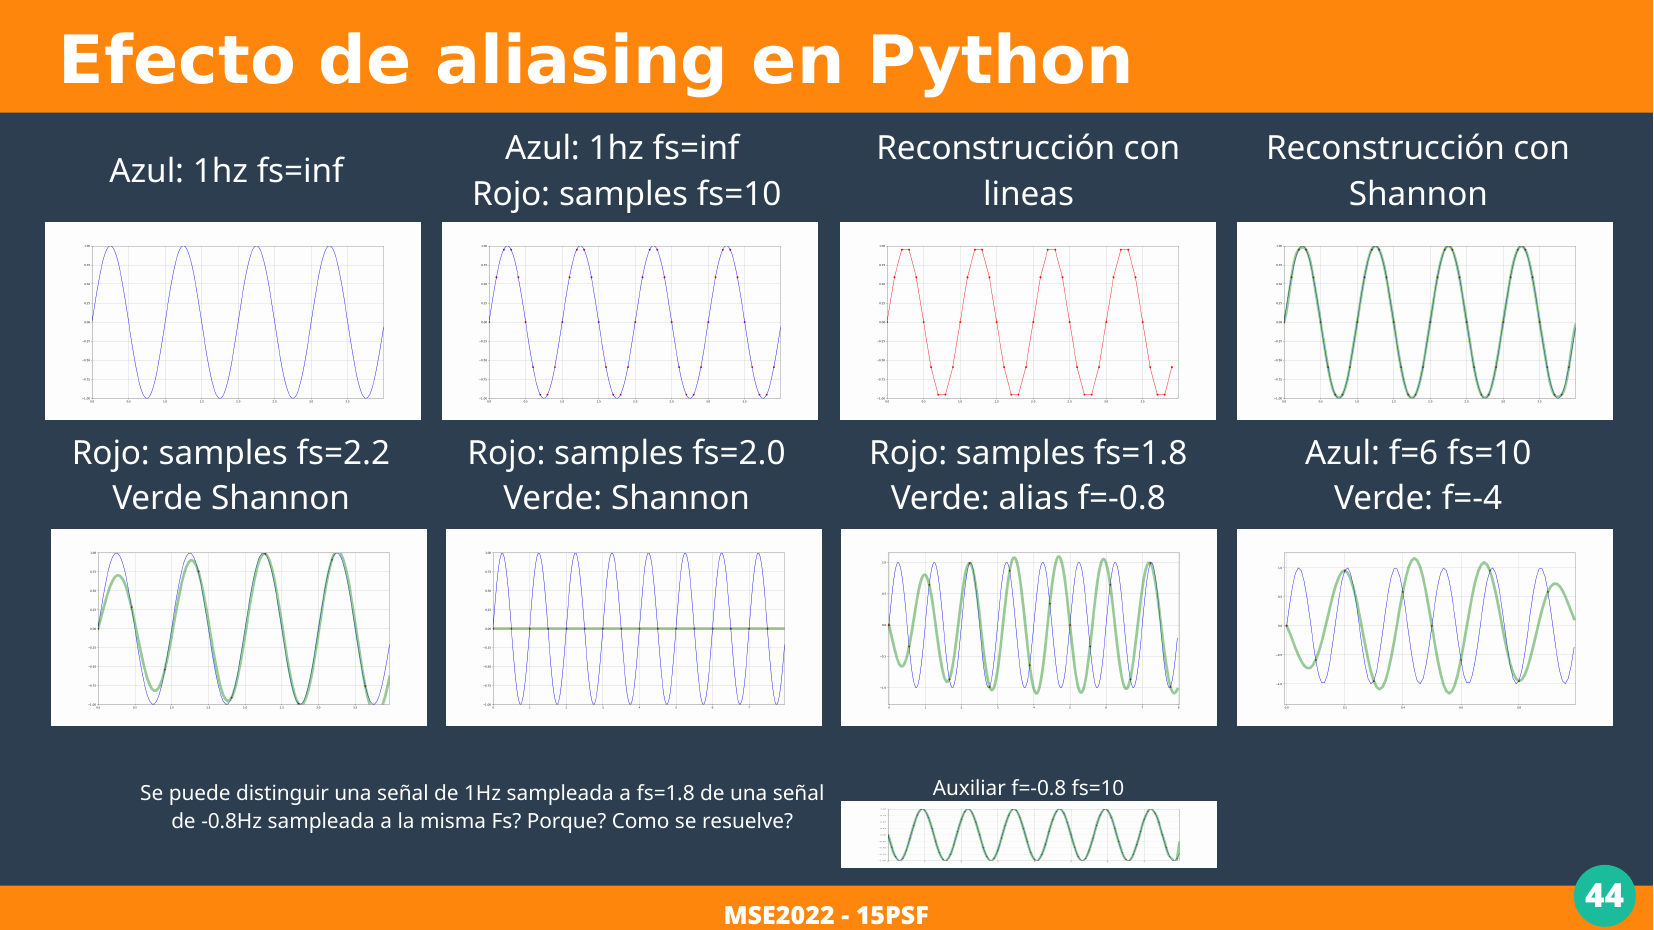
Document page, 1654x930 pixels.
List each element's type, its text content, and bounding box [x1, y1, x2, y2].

title Efecto de aliasing en Python [58, 1, 1594, 120]
picture [442, 222, 818, 420]
picture [1237, 222, 1613, 420]
list Azul: f=6 fs=10 Verde: f=-4 [1238, 436, 1599, 512]
list Rojo: samples fs=2.2 Verde Shannon [50, 436, 412, 512]
picture [45, 222, 421, 420]
picture [840, 222, 1216, 420]
picture [841, 529, 1217, 726]
picture [446, 529, 822, 726]
list Azul: 1hz fs=inf [50, 132, 412, 208]
list Rojo: samples fs=1.8 Verde: alias f=-0.8 [848, 436, 1209, 512]
list Reconstrucción con Shannon [1238, 132, 1599, 208]
list Se puede distinguir una señal de 1Hz sampleada a fs=1.8 de una señal de -0.8Hz sampleada a la misma Fs? Porque? Como se resuelve? [139, 749, 826, 863]
list Reconstrucción con lineas [848, 132, 1209, 208]
picture [1237, 529, 1613, 726]
list Rojo: samples fs=2.0 Verde: Shannon [446, 436, 808, 512]
picture [51, 529, 427, 726]
picture [841, 801, 1217, 868]
list Auxiliar f=-0.8 fs=10 [848, 749, 1209, 825]
list Azul: 1hz fs=inf Rojo: samples fs=10 [446, 132, 808, 208]
